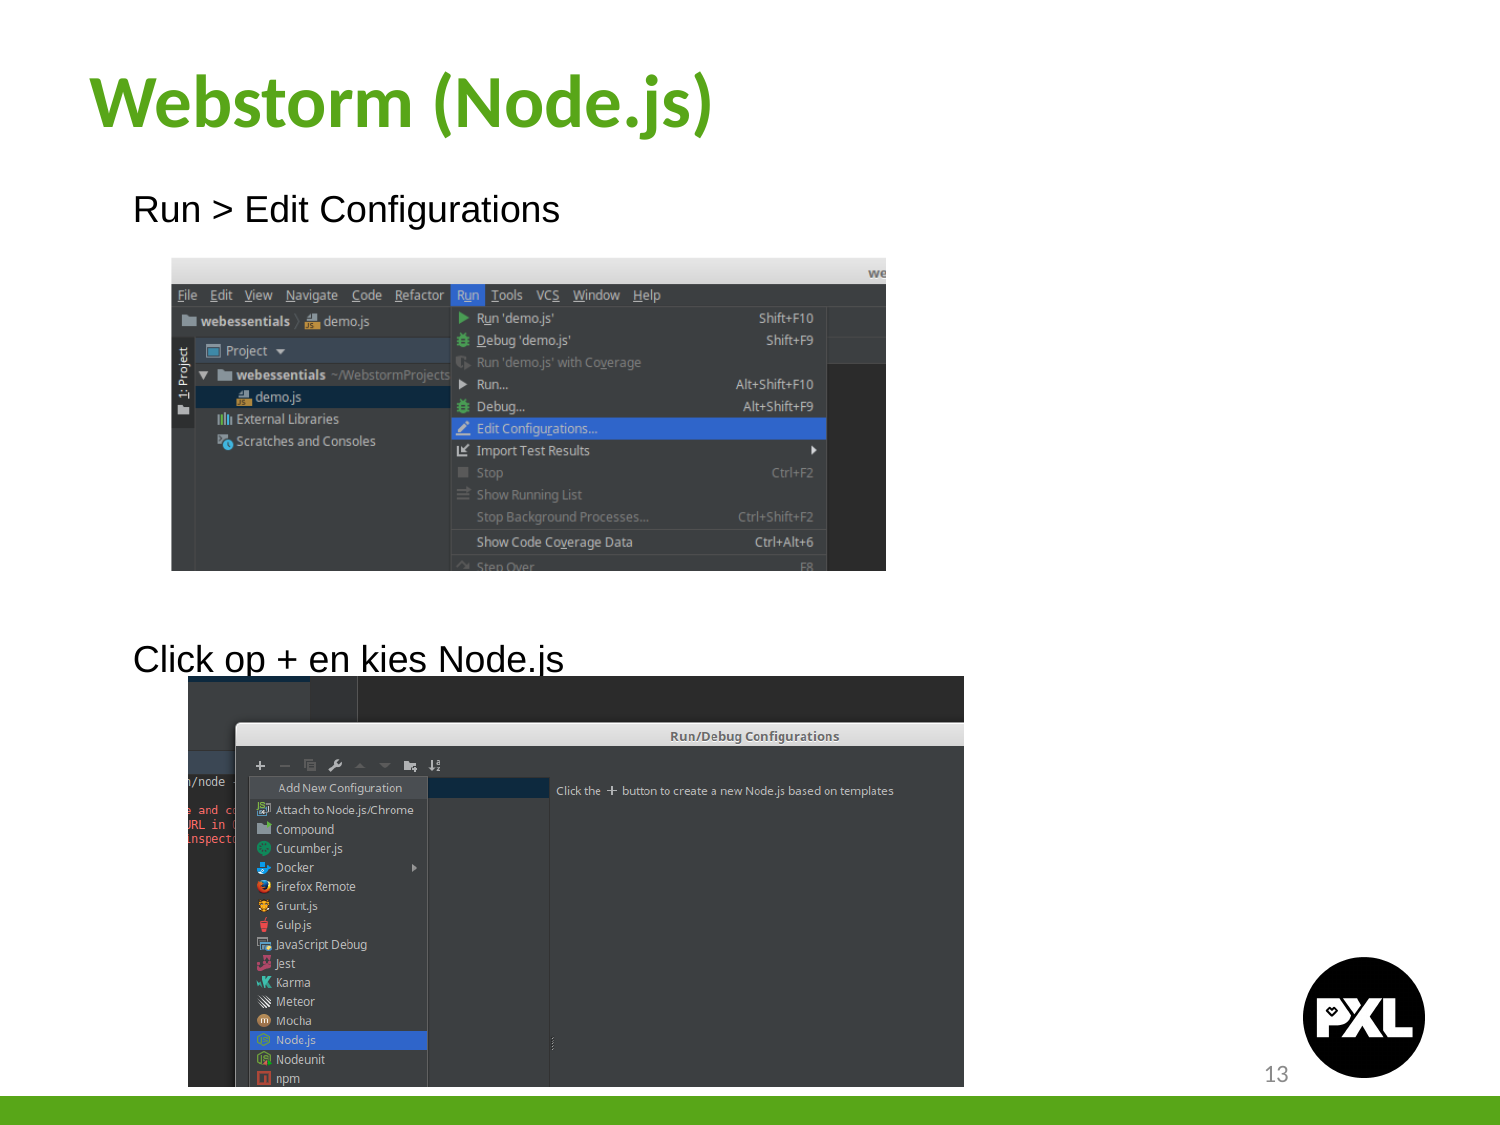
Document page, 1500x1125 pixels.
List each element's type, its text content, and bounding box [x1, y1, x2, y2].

picture [162, 241, 886, 572]
picture [188, 676, 964, 1087]
text_box <number> [1074, 1042, 1304, 1103]
text_box Webstorm (Node.js) [75, 45, 1425, 233]
picture [1303, 957, 1425, 1078]
text_box Run > Edit Configurations Click op + en kies Node.js [118, 177, 945, 1125]
